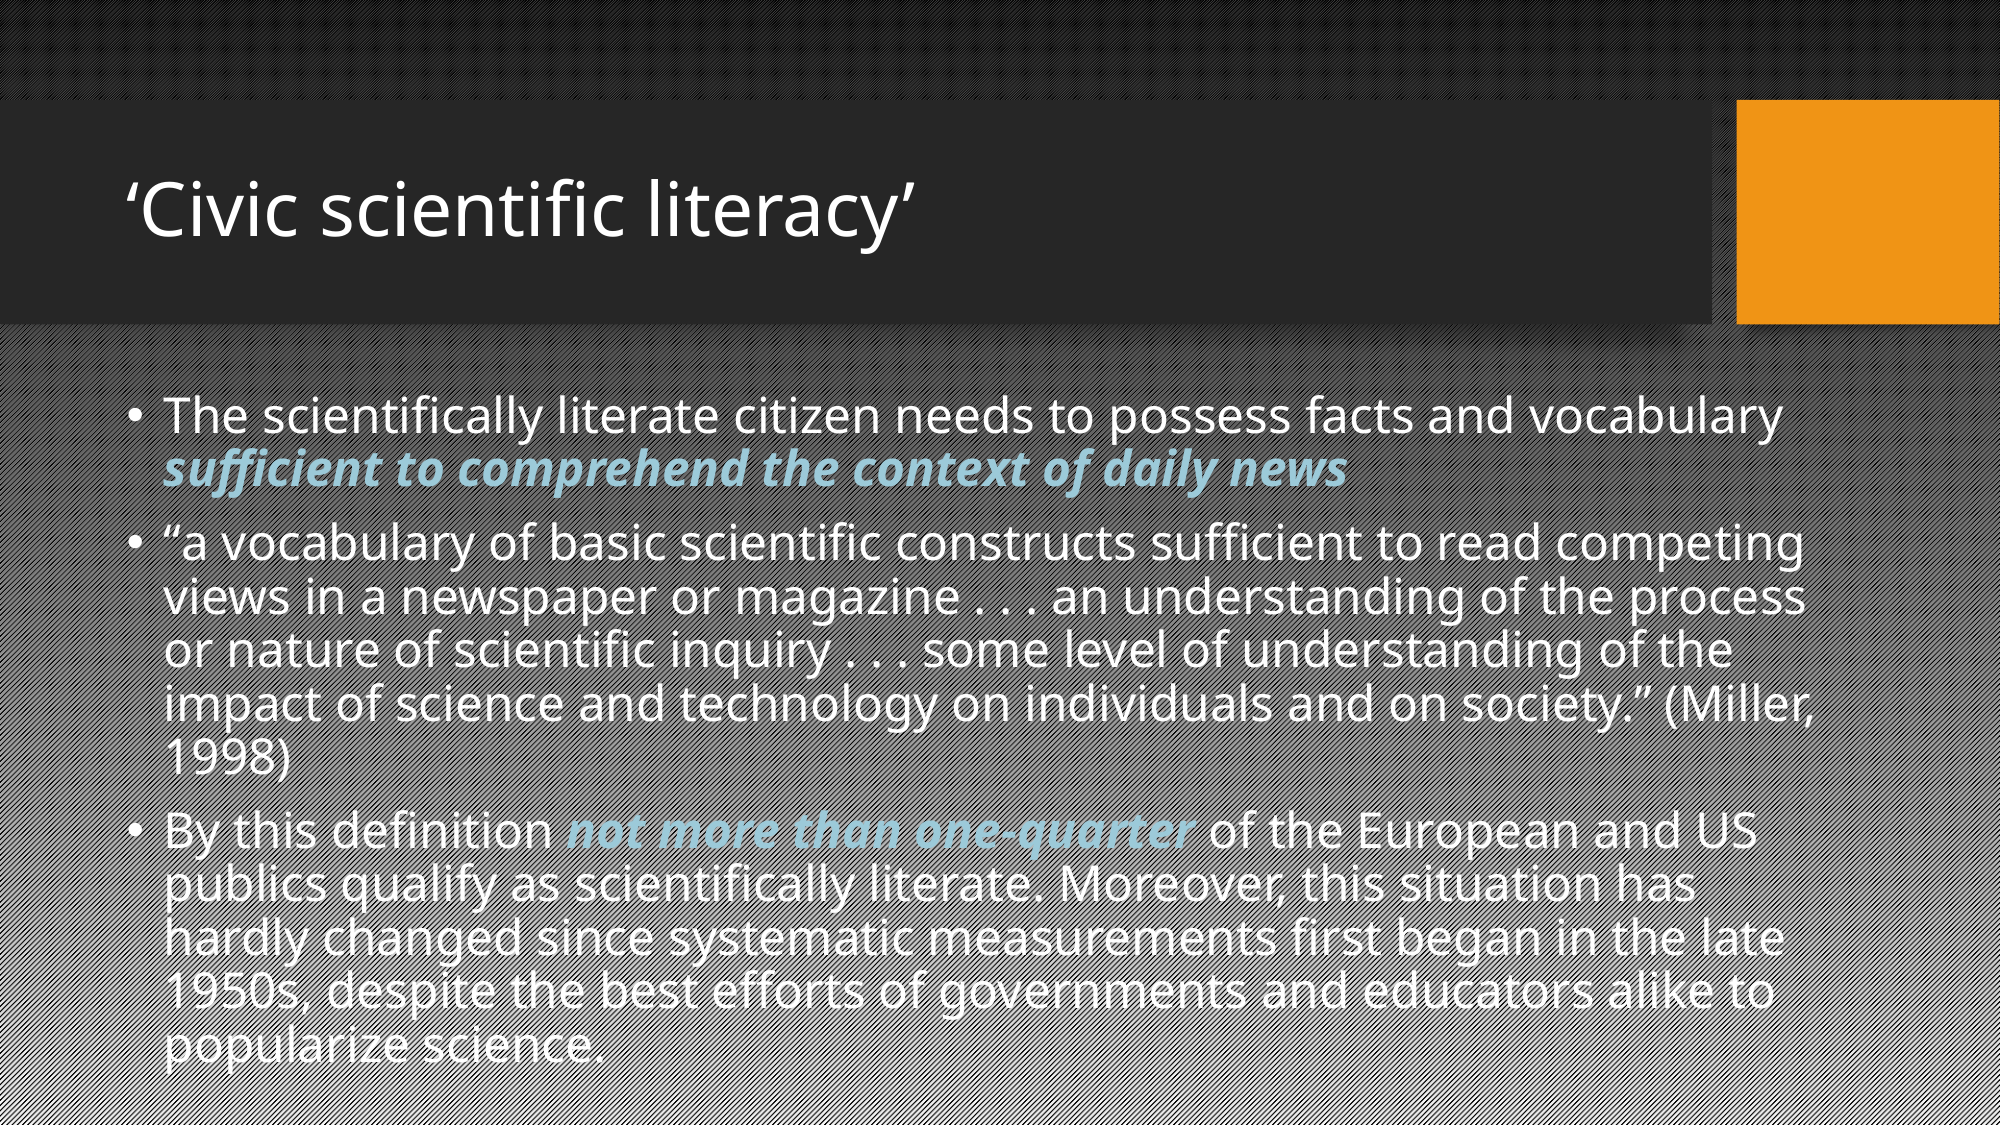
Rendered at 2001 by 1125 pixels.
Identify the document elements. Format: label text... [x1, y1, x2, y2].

title ‘Civic scientific literacy’ [111, 123, 1689, 301]
picture [0, 0, 2000, 1125]
list The scientifically literate citizen needs to possess facts and vocabulary sufficient to comprehend the context of daily news “a vocabulary of basic scientific constructs sufficient to read competing views in a newspaper or magazine . . . an understanding of the process or nature of scientific inquiry . . . some level of understanding of the impact of science and technology on individuals and on society.” (Miller, 1998) By this definition not more than one-quarter of the European and US publics qualify as scientifically literate. Moreover, this situation has hardly changed since systematic measurements first began in the late 1950s, despite the best efforts of governments and educators alike to popularize science. [111, 383, 1846, 1087]
